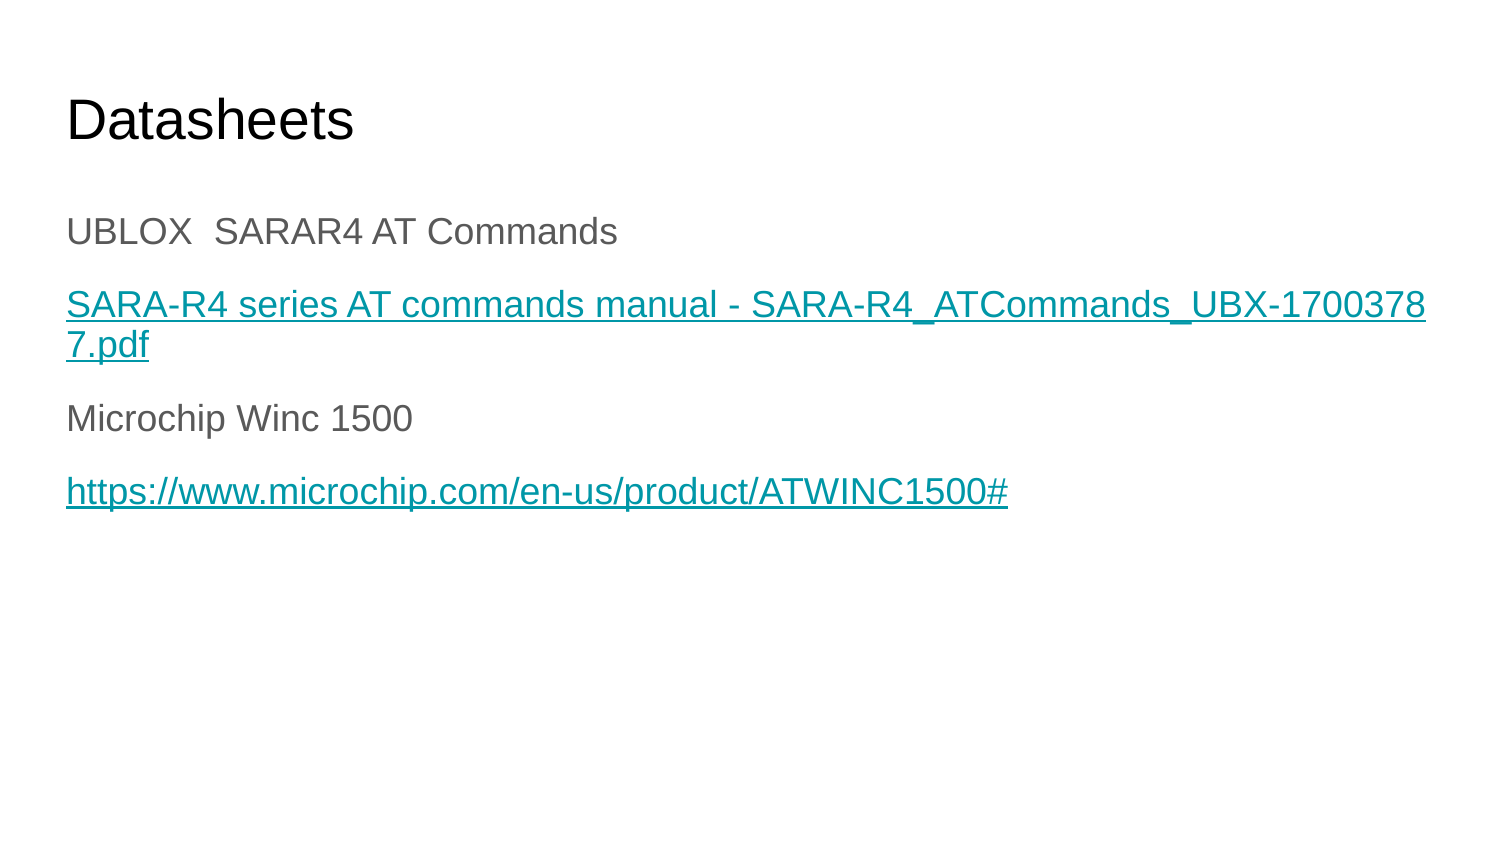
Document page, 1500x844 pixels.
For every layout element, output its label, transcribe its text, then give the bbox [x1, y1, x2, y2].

list UBLOX SARAR4 AT Commands SARA-R4 series AT commands manual - SARA-R4_ATCommands_UBX-17003787.pdf Microchip Winc 1500 https://www.microchip.com/en-us/product/ATWINC1500# [51, 189, 1449, 750]
title Datasheets [51, 72, 1449, 167]
